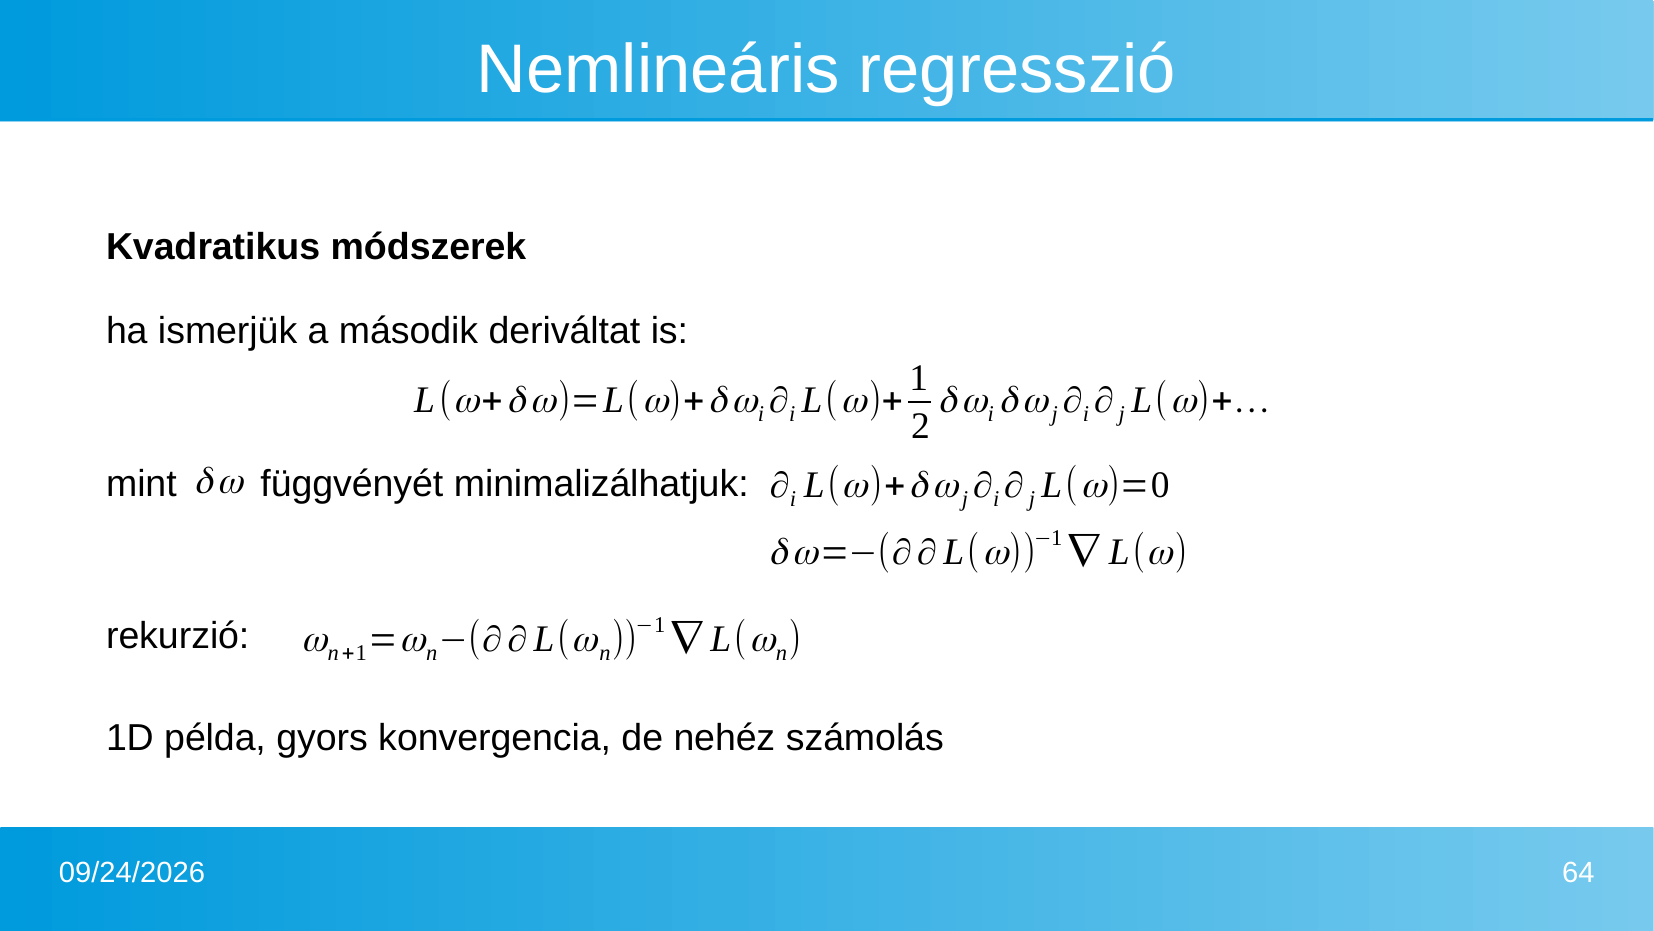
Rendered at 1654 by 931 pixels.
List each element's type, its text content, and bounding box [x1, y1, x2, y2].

title Nemlineáris regresszió [59, 29, 1595, 108]
chart [193, 465, 244, 496]
chart [412, 357, 1271, 447]
chart [768, 525, 1188, 576]
text_box Kvadratikus módszerek ha ismerjük a második deriváltat is: mint függvényét minimalizálhatjuk: rekurzió: 1D példa, gyors konvergencia, de nehéz számolás [91, 217, 1596, 767]
chart [769, 462, 1171, 511]
chart [300, 612, 802, 665]
